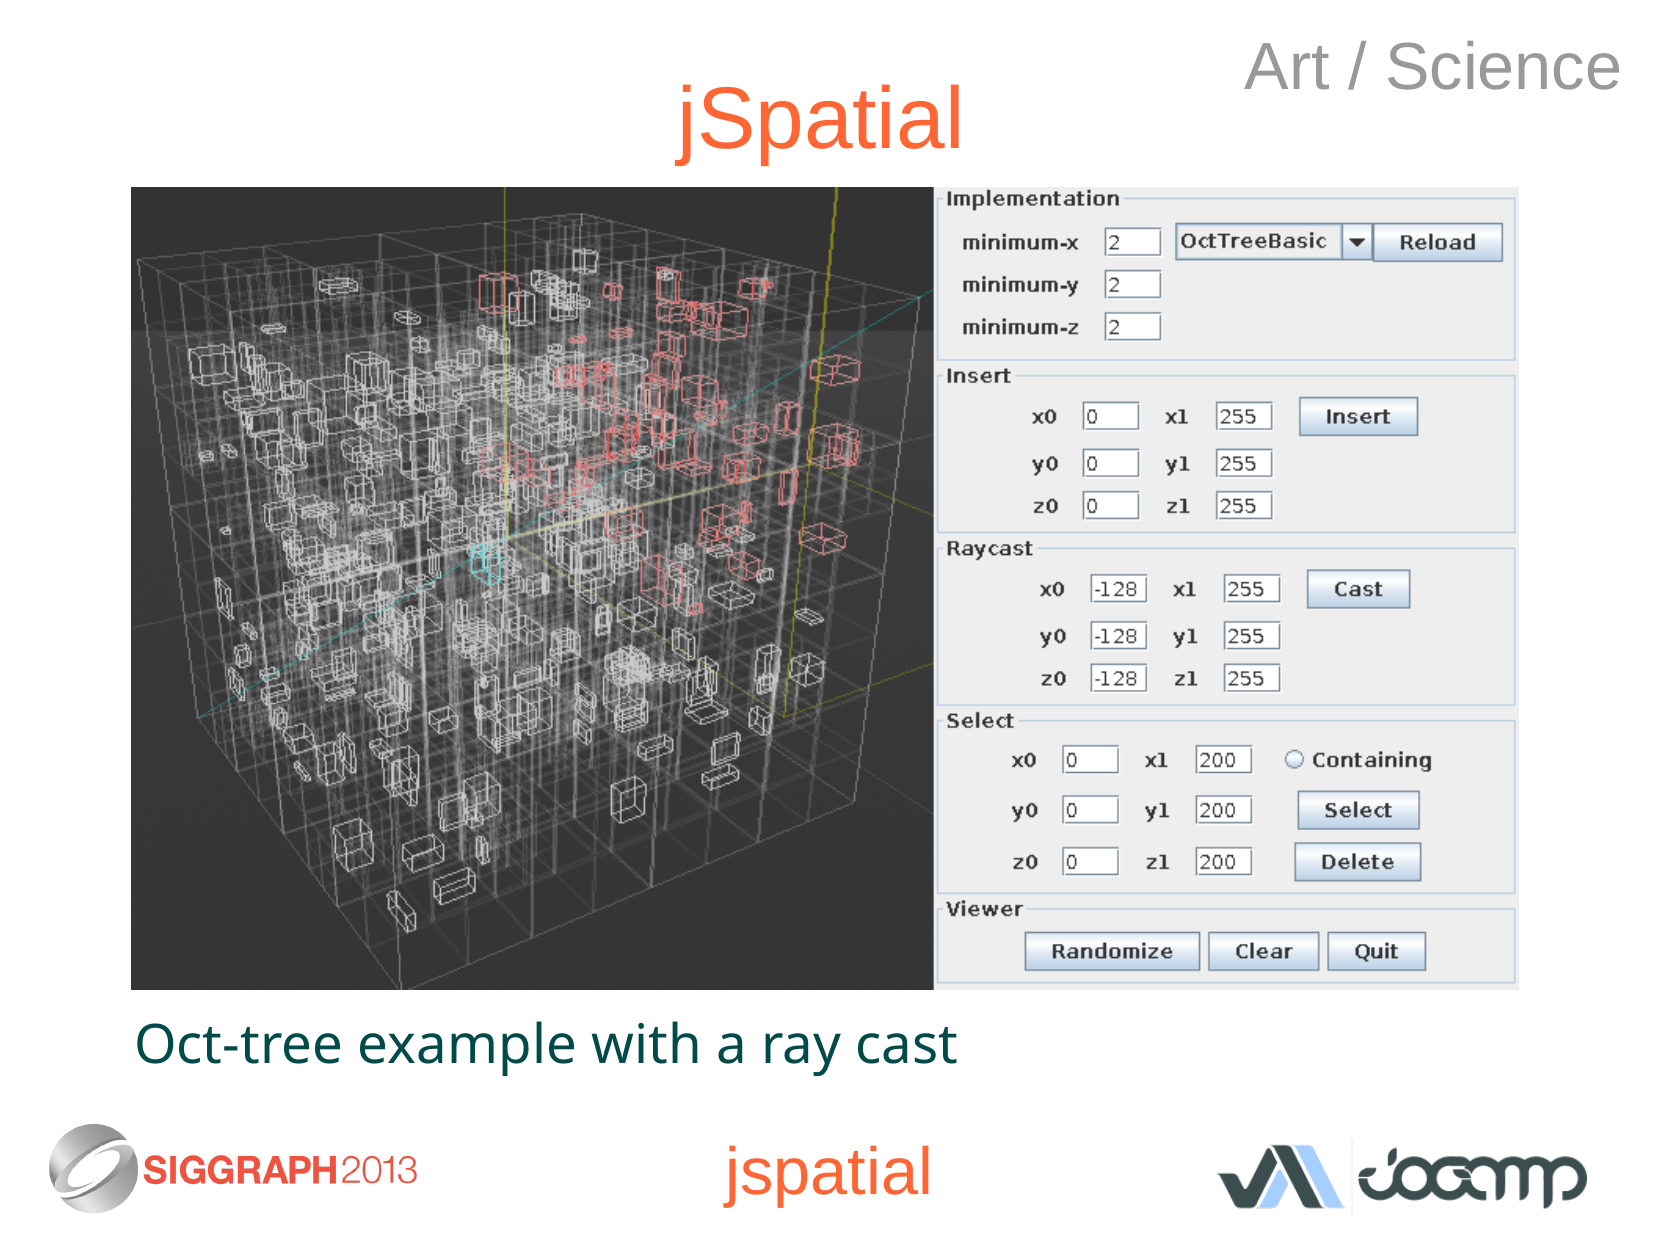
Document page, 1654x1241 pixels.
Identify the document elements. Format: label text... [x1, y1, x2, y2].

picture [131, 187, 1519, 991]
picture [45, 1122, 421, 1215]
list Oct-tree example with a ray cast [134, 1005, 1308, 1081]
text_box Art / Science [1230, 21, 1651, 126]
picture [1215, 1139, 1587, 1215]
title jspatial [642, 1125, 1016, 1217]
title jSpatial [68, 49, 1576, 188]
